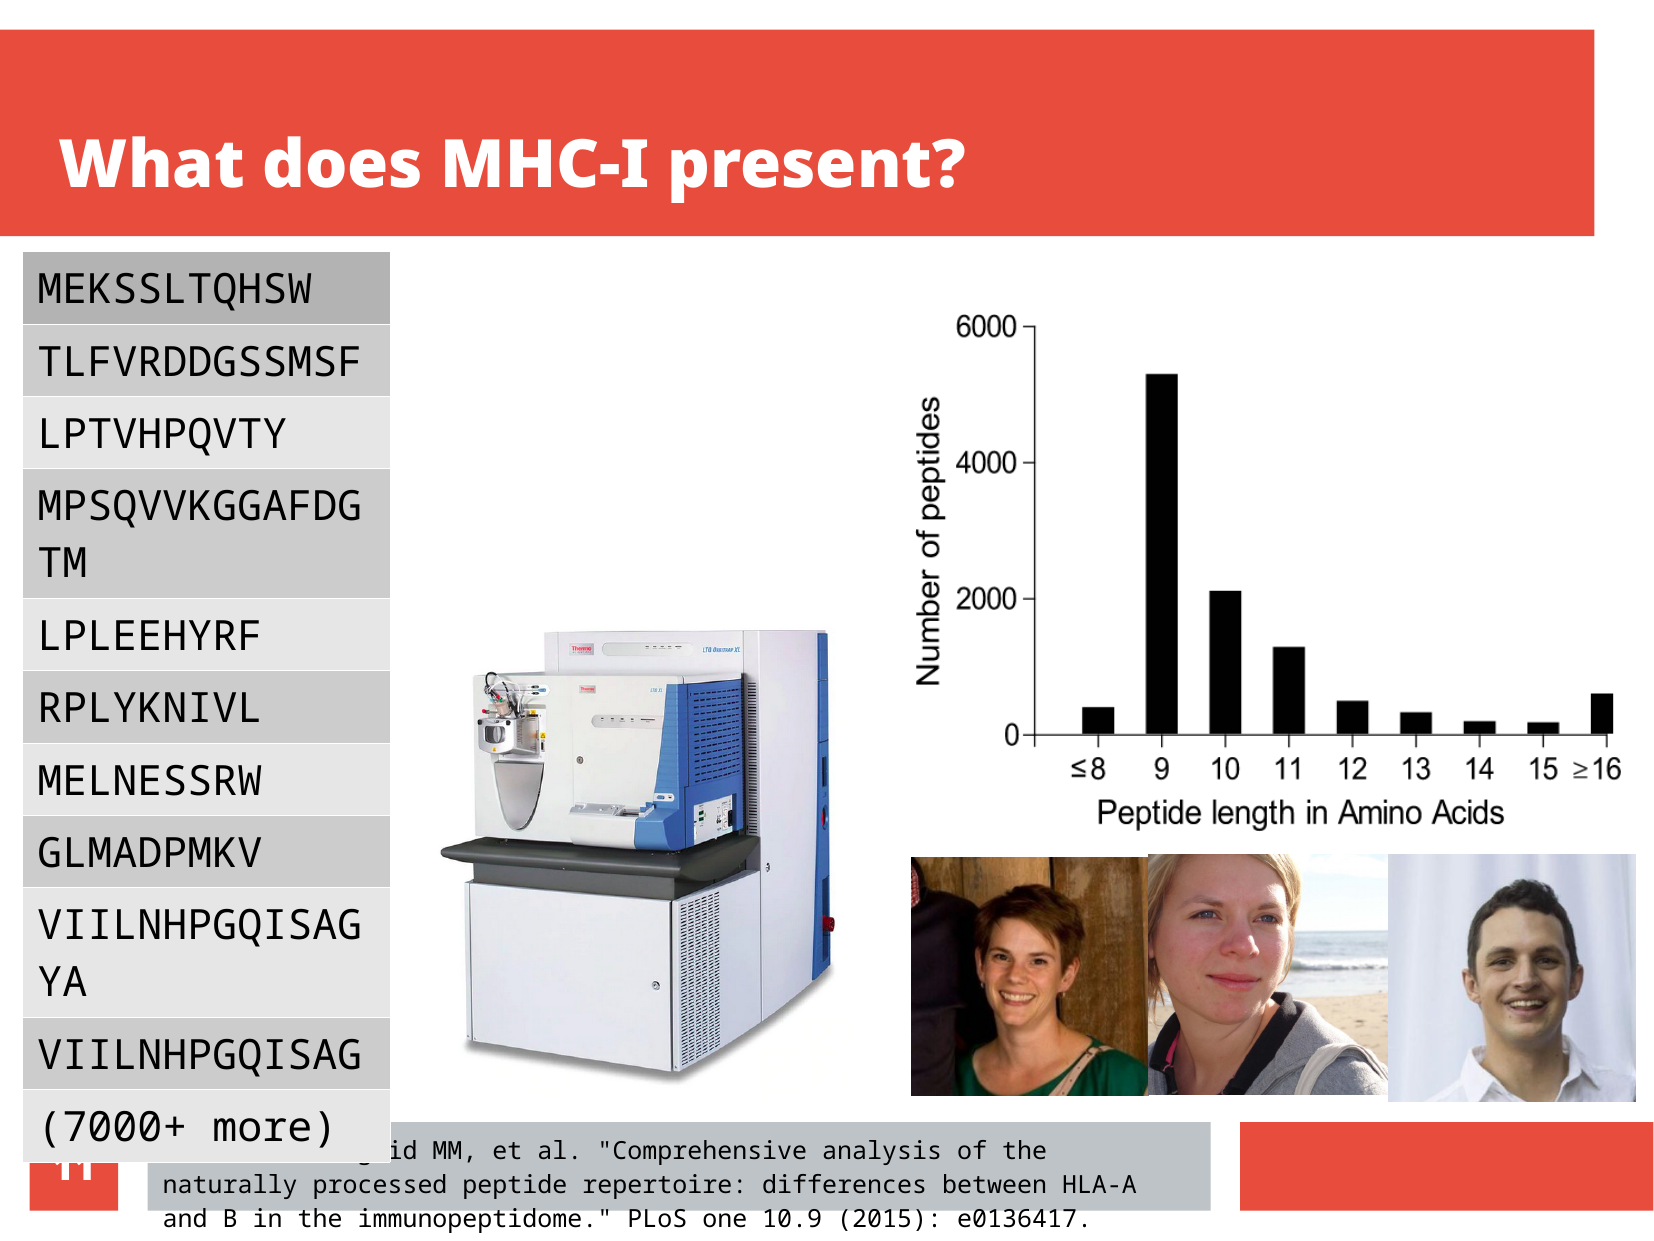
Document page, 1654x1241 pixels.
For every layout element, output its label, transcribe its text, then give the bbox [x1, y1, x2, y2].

table_cell LPTVHPQVTY [23, 397, 390, 468]
text_box Schellens, Ingrid MM, et al. "Comprehensive analysis of the naturally processed peptide repertoire: differences between HLA-A and B in the immunopeptidome." PLoS one 10.9 (2015): e0136417. [147, 1125, 1201, 1215]
title What does MHC-I present? [59, 59, 1595, 207]
table_cell TLFVRDDGSSMSF [23, 325, 390, 396]
table_cell MELNESSRW [23, 744, 390, 815]
table_cell MPSQVVKGGAFDGTM [23, 469, 390, 598]
picture [915, 314, 1621, 832]
table_cell LPLEEHYRF [23, 599, 390, 670]
table_cell RPLYKNIVL [23, 671, 390, 743]
table_cell VIILNHPGQISAG [23, 1018, 390, 1089]
picture [911, 854, 1636, 1102]
table_cell (7000+ more) [23, 1090, 390, 1162]
picture [435, 625, 849, 1096]
table_cell VIILNHPGQISAGYA [23, 888, 390, 1017]
table_header MEKSSLTQHSW [23, 252, 390, 324]
table_cell GLMADPMKV [23, 816, 390, 887]
